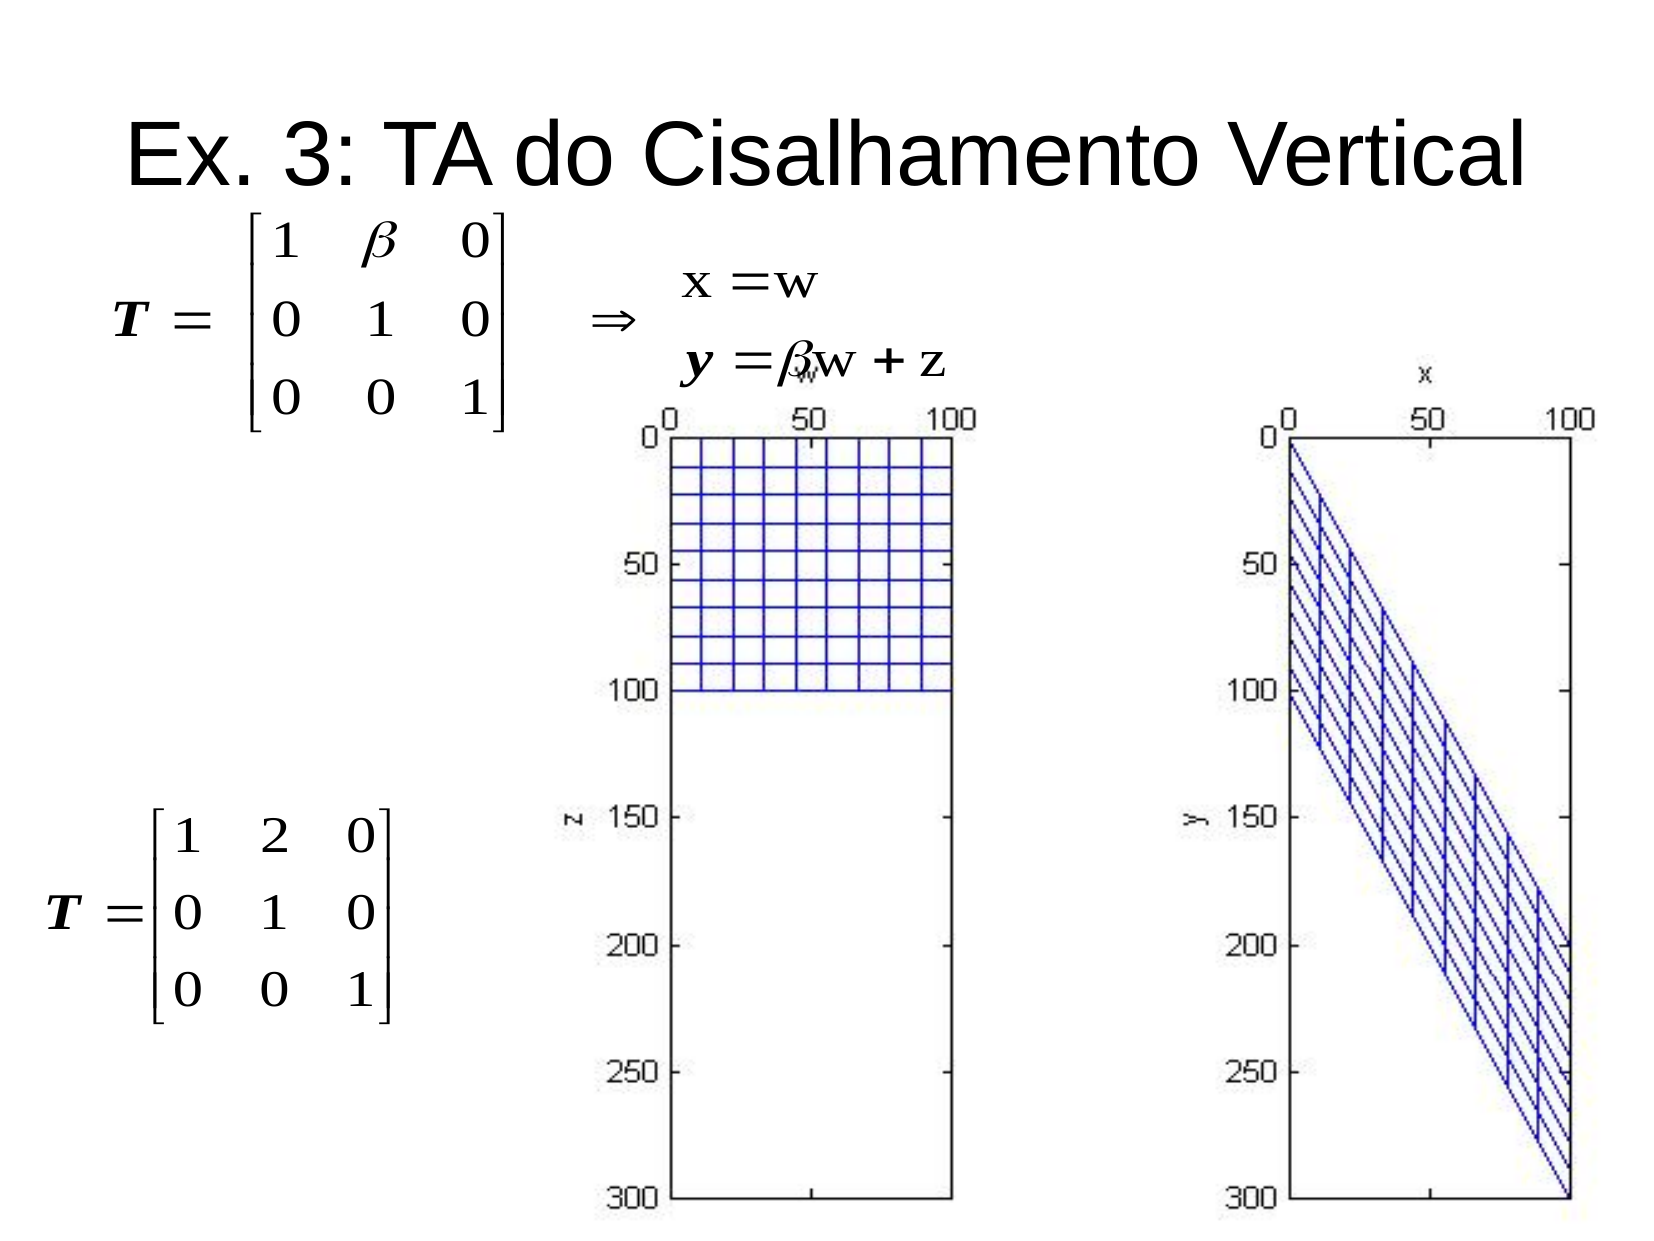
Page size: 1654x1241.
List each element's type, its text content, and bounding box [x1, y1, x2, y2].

chart [38, 797, 502, 1114]
chart [104, 258, 1036, 524]
picture [395, 354, 1654, 1241]
title Ex. 3: TA do Cisalhamento Vertical [83, 49, 1572, 258]
